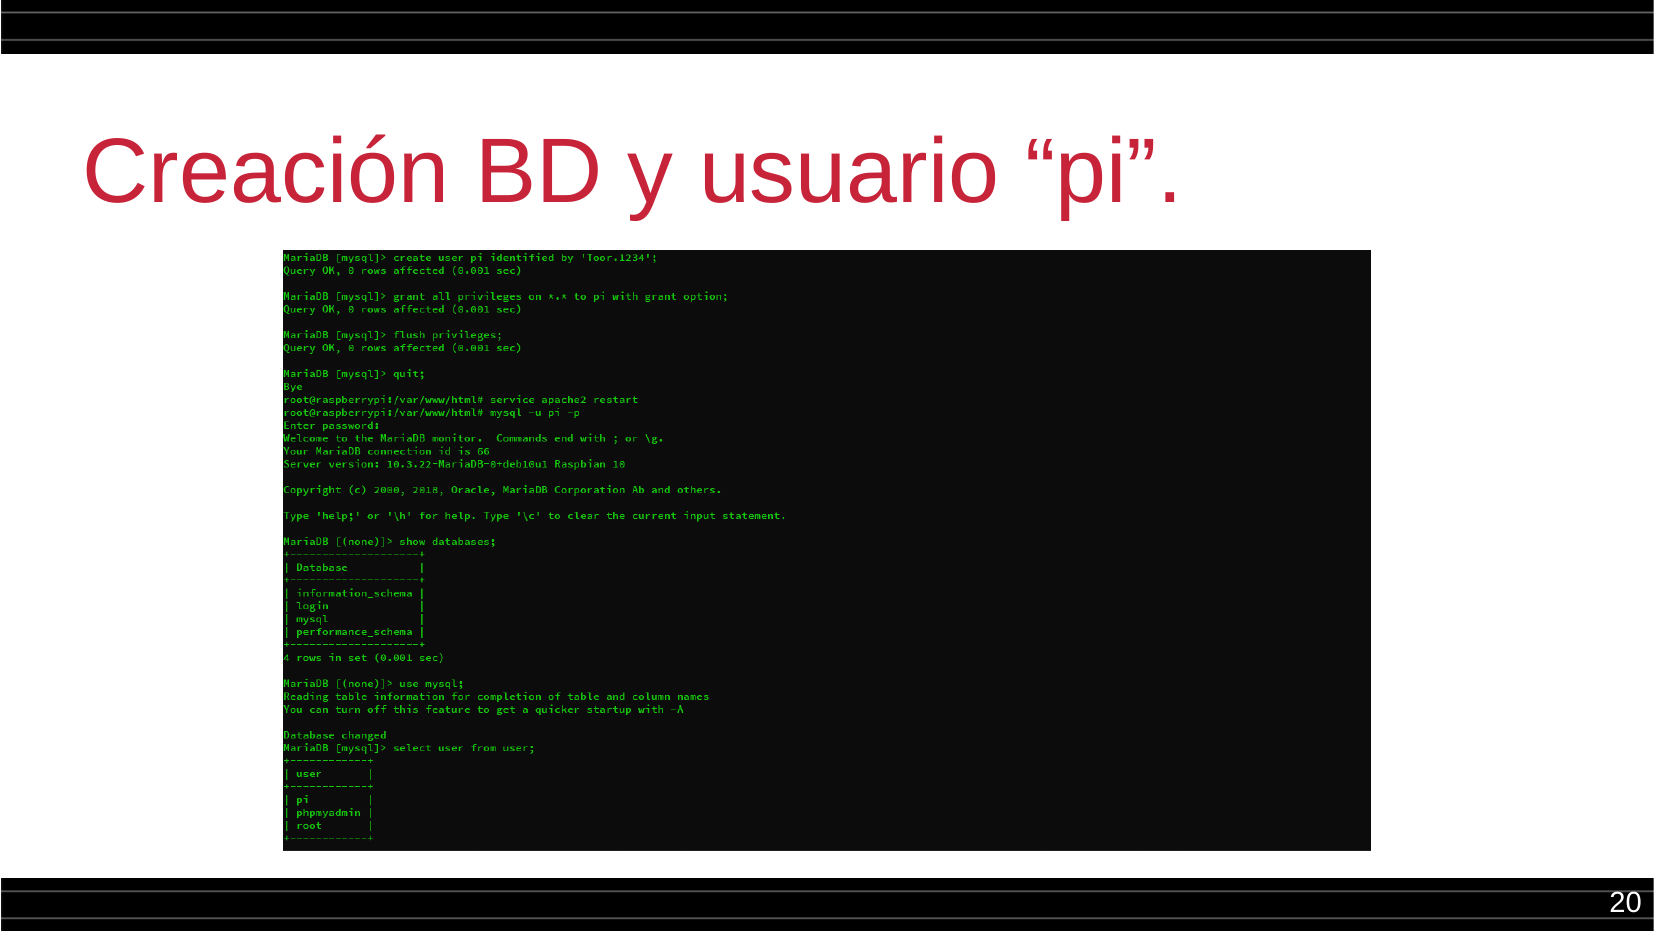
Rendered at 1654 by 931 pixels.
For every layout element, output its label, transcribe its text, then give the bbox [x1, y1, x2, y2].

title Creación BD y usuario “pi”. [82, 92, 1571, 249]
picture [1, 878, 1654, 931]
picture [1, 0, 1654, 54]
picture [283, 250, 1371, 851]
